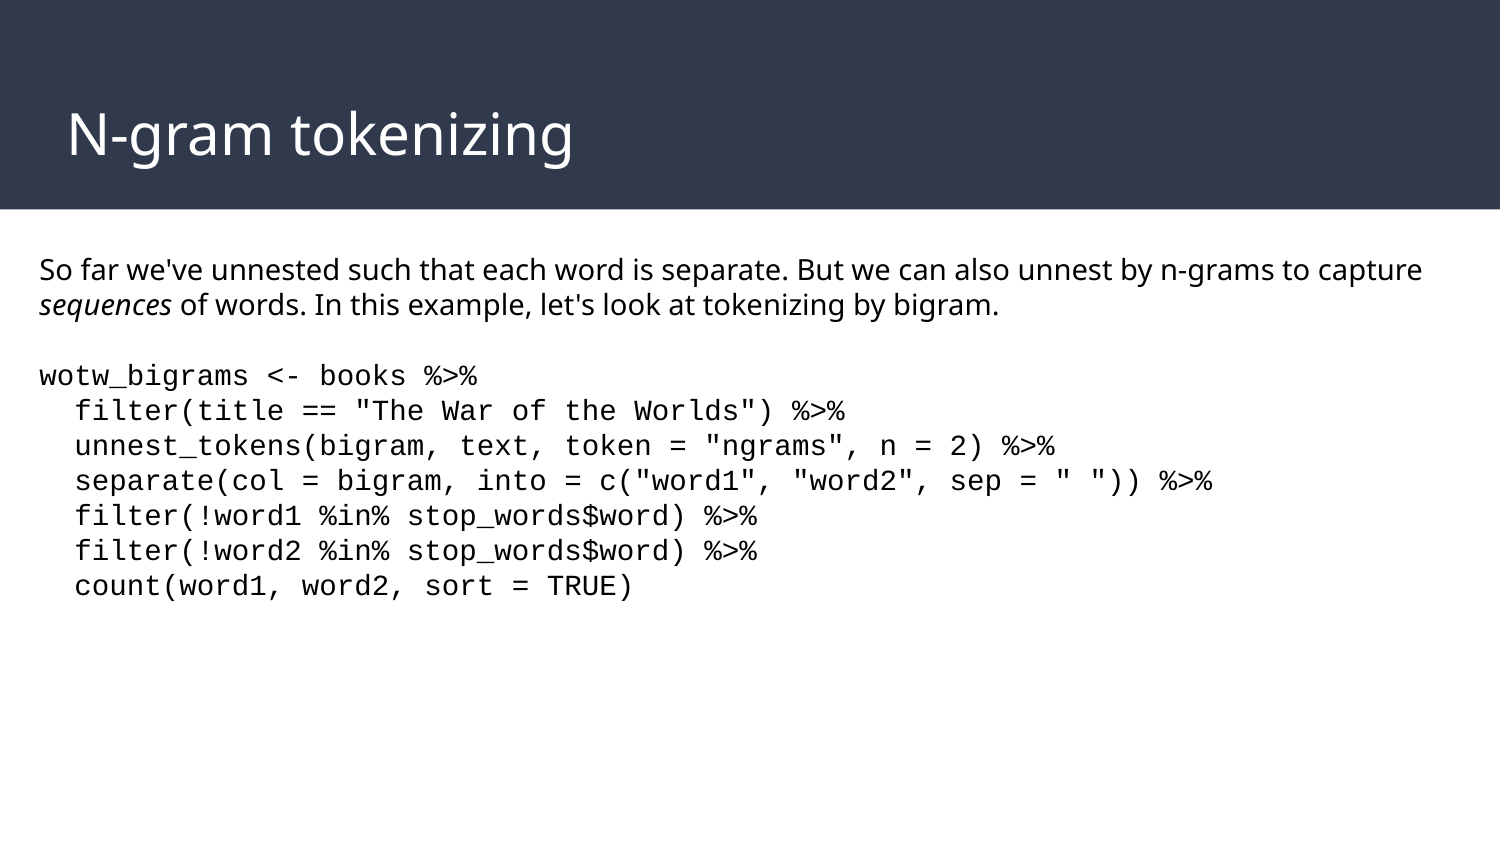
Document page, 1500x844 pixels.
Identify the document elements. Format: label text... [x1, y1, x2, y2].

title N-gram tokenizing [51, 82, 1449, 185]
text_box So far we've unnested such that each word is separate. But we can also unnest by n-grams to capture sequences of words. In this example, let's look at tokenizing by bigram. wotw_bigrams <- books %>% filter(title == "The War of the Worlds") %>% unnest_tokens(bigram, text, token = "ngrams", n = 2) %>% separate(col = bigram, into = c("word1", "word2", sep = " ")) %>% filter(!word1 %in% stop_words$word) %>% filter(!word2 %in% stop_words$word) %>% count(word1, word2, sort = TRUE) [24, 236, 1482, 818]
